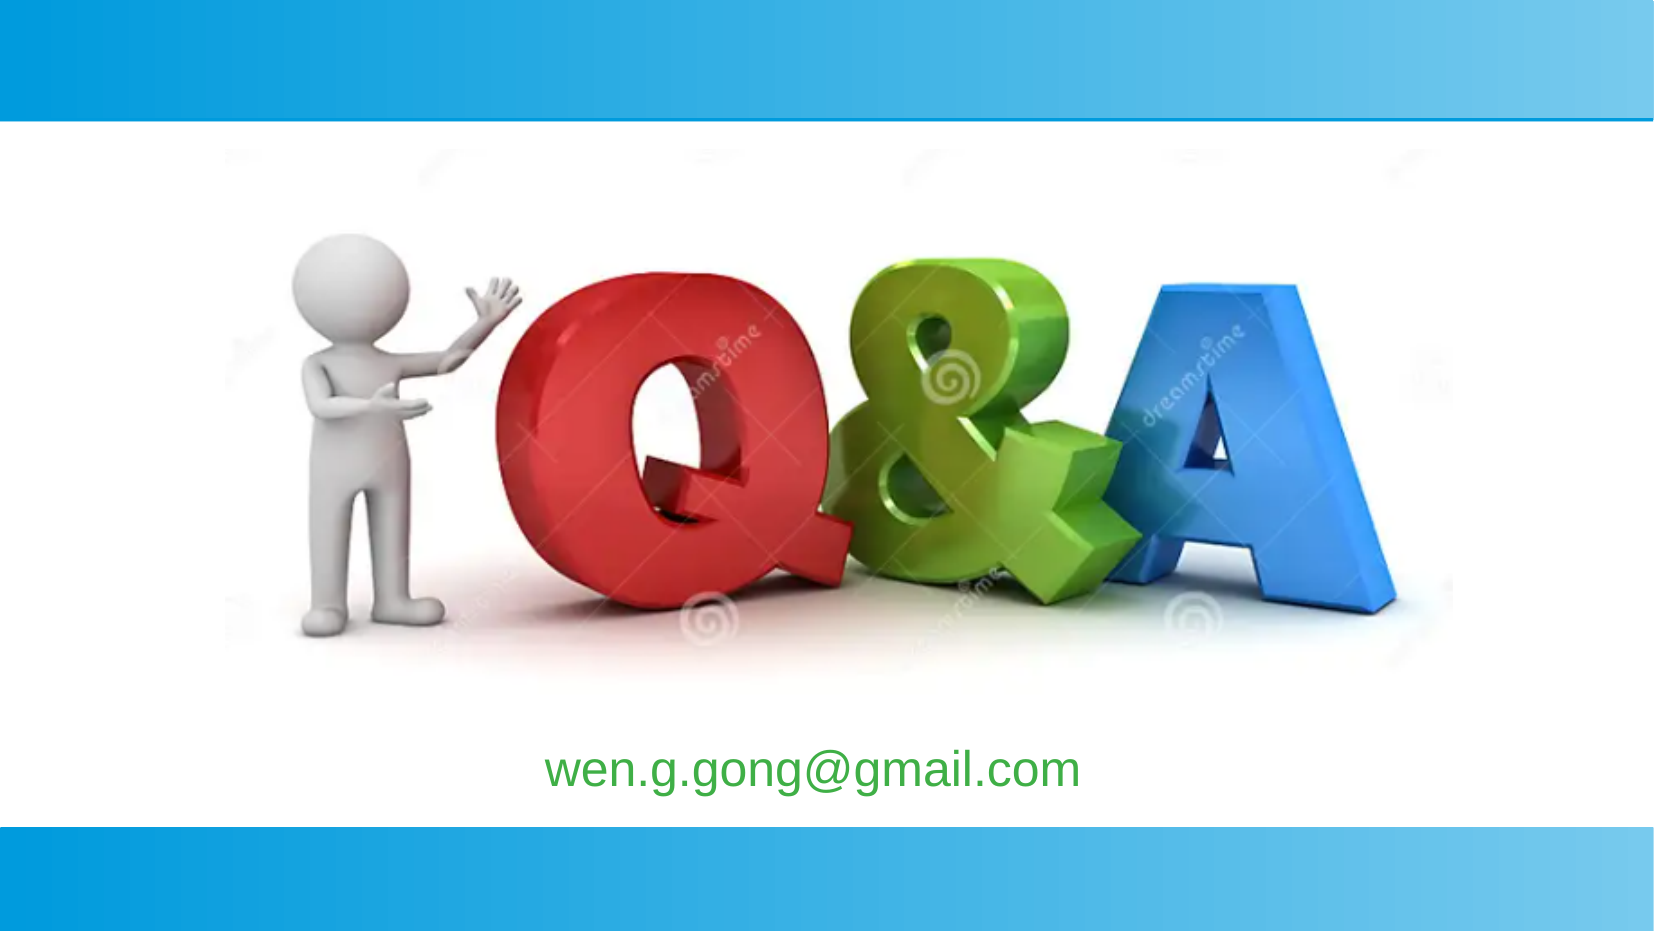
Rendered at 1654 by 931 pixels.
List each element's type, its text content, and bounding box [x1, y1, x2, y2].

title wen.g.gong@gmail.com [75, 712, 1552, 826]
picture [225, 149, 1453, 713]
